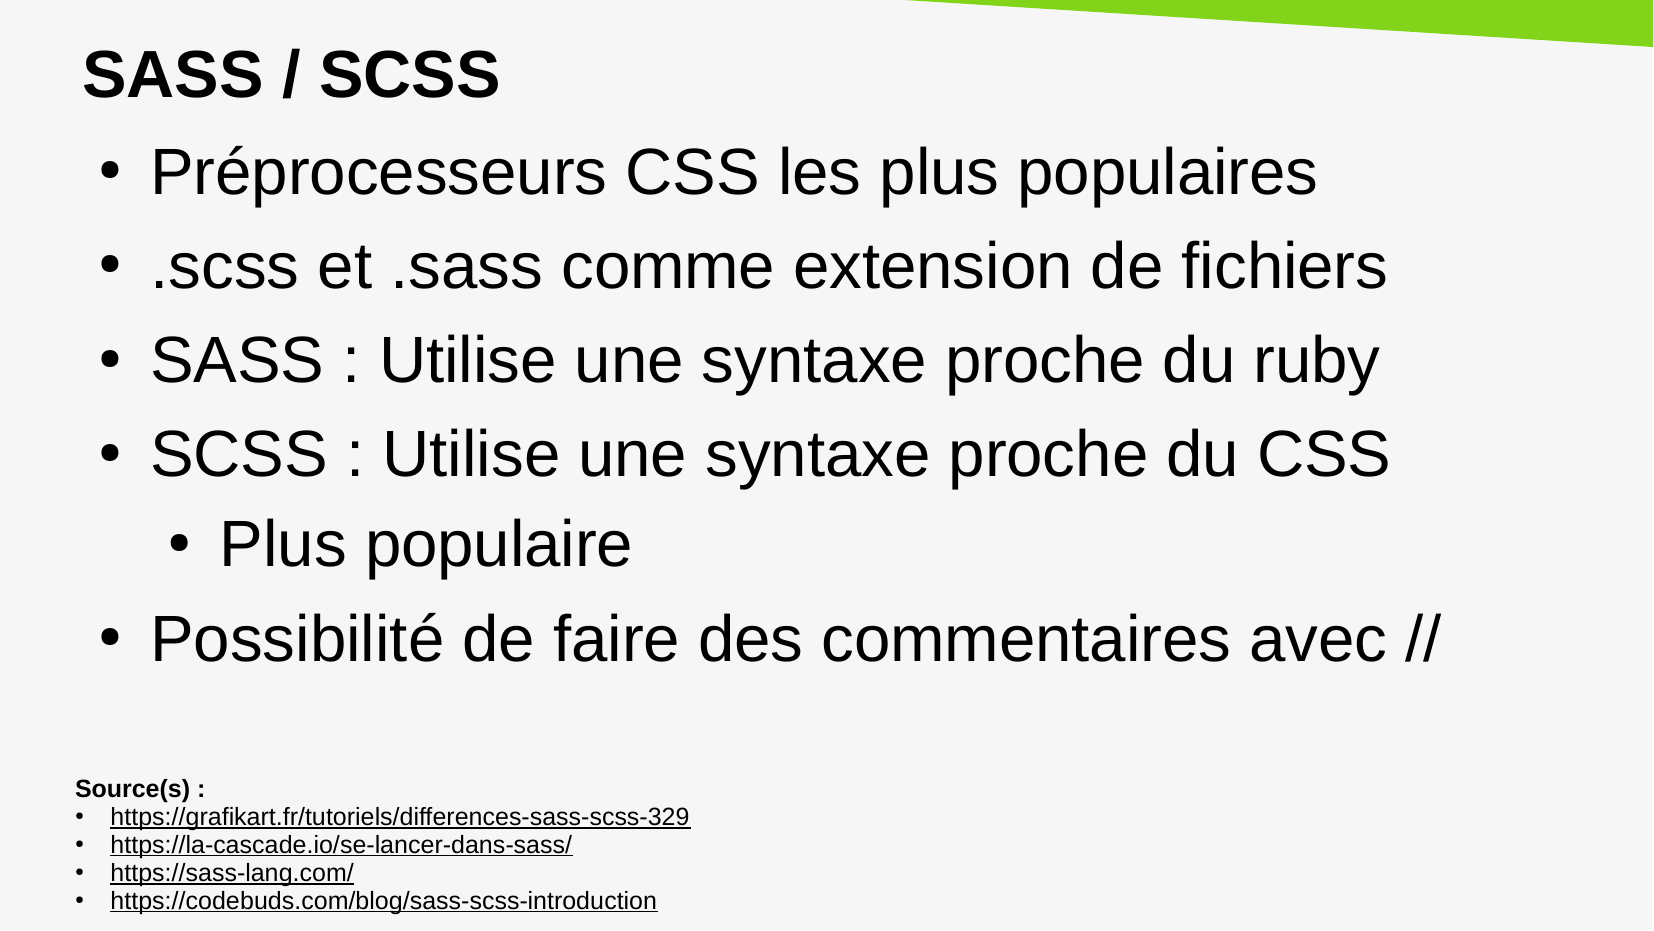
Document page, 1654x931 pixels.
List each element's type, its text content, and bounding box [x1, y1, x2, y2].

title SASS / SCSS [82, 37, 1571, 114]
text_box [904, 0, 1654, 48]
list Préprocesseurs CSS les plus populaires .scss et .sass comme extension de fichiers SASS : Utilise une syntaxe proche du ruby SCSS : Utilise une syntaxe proche du CSS Plus populaire Possibilité de faire des commentaires avec // [80, 135, 1620, 680]
text_box Source(s) : https://grafikart.fr/tutoriels/differences-sass-scss-329 https://la-cascade.io/se-lancer-dans-sass/ https://sass-lang.com/ https://codebuds.com/blog/sass-scss-introduction [60, 767, 1546, 923]
